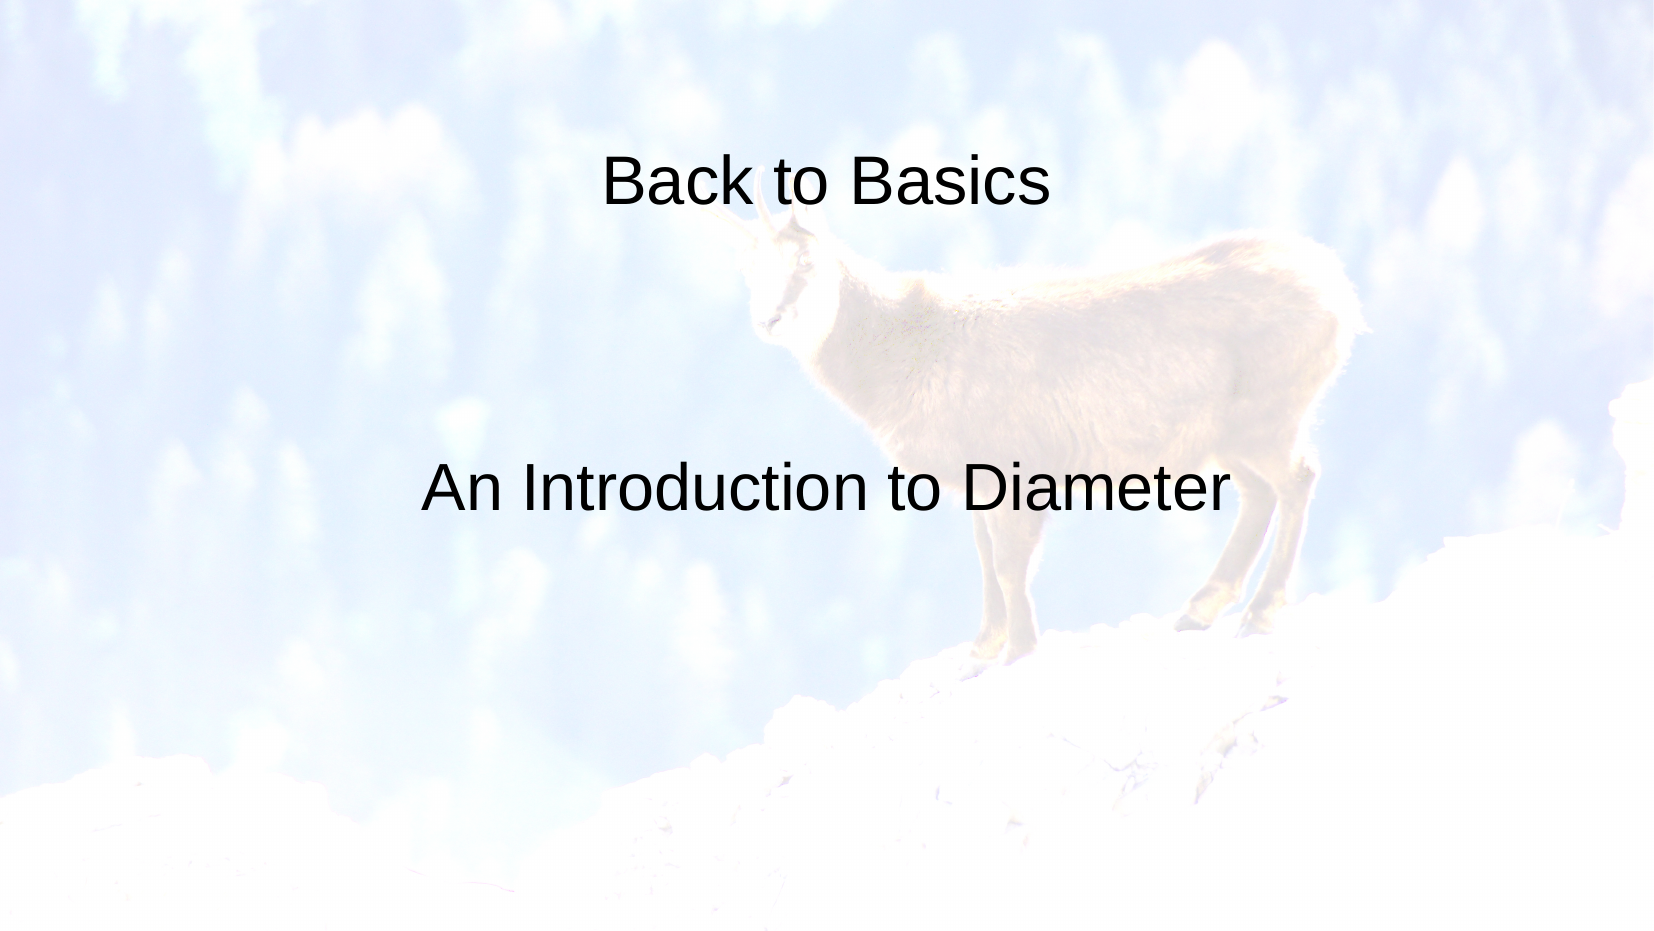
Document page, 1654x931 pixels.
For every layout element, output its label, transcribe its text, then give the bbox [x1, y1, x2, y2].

picture [0, 0, 1654, 931]
title Back to Basics [82, 103, 1571, 217]
subtitle An Introduction to Diameter [82, 217, 1571, 758]
